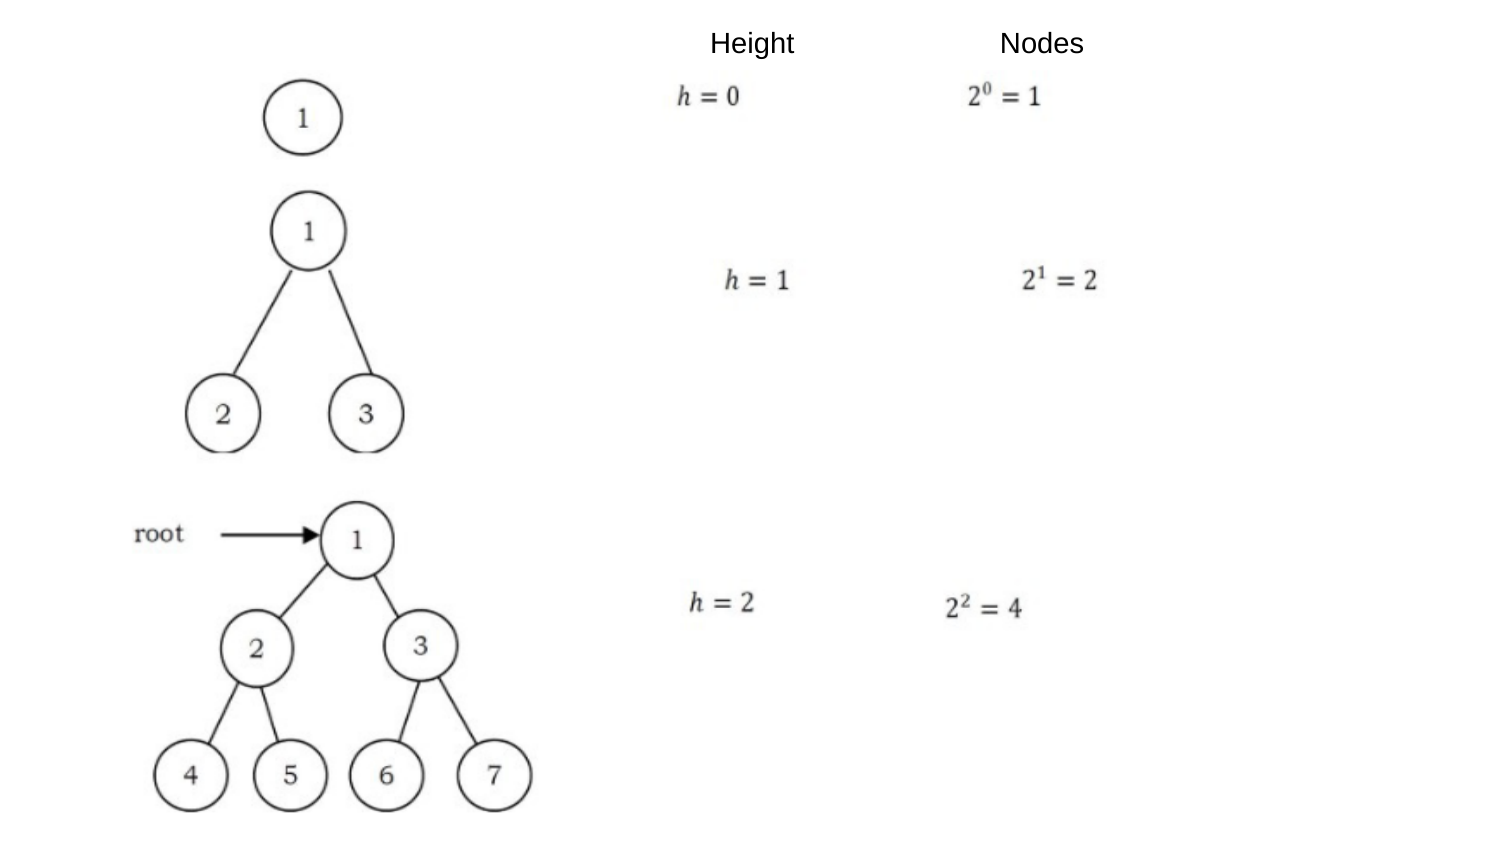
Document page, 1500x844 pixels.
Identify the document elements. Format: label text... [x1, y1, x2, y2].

picture [163, 173, 1315, 476]
picture [159, 70, 1267, 165]
picture [110, 488, 1262, 819]
text_box Nodes [950, 9, 1135, 70]
text_box Height [660, 9, 845, 70]
